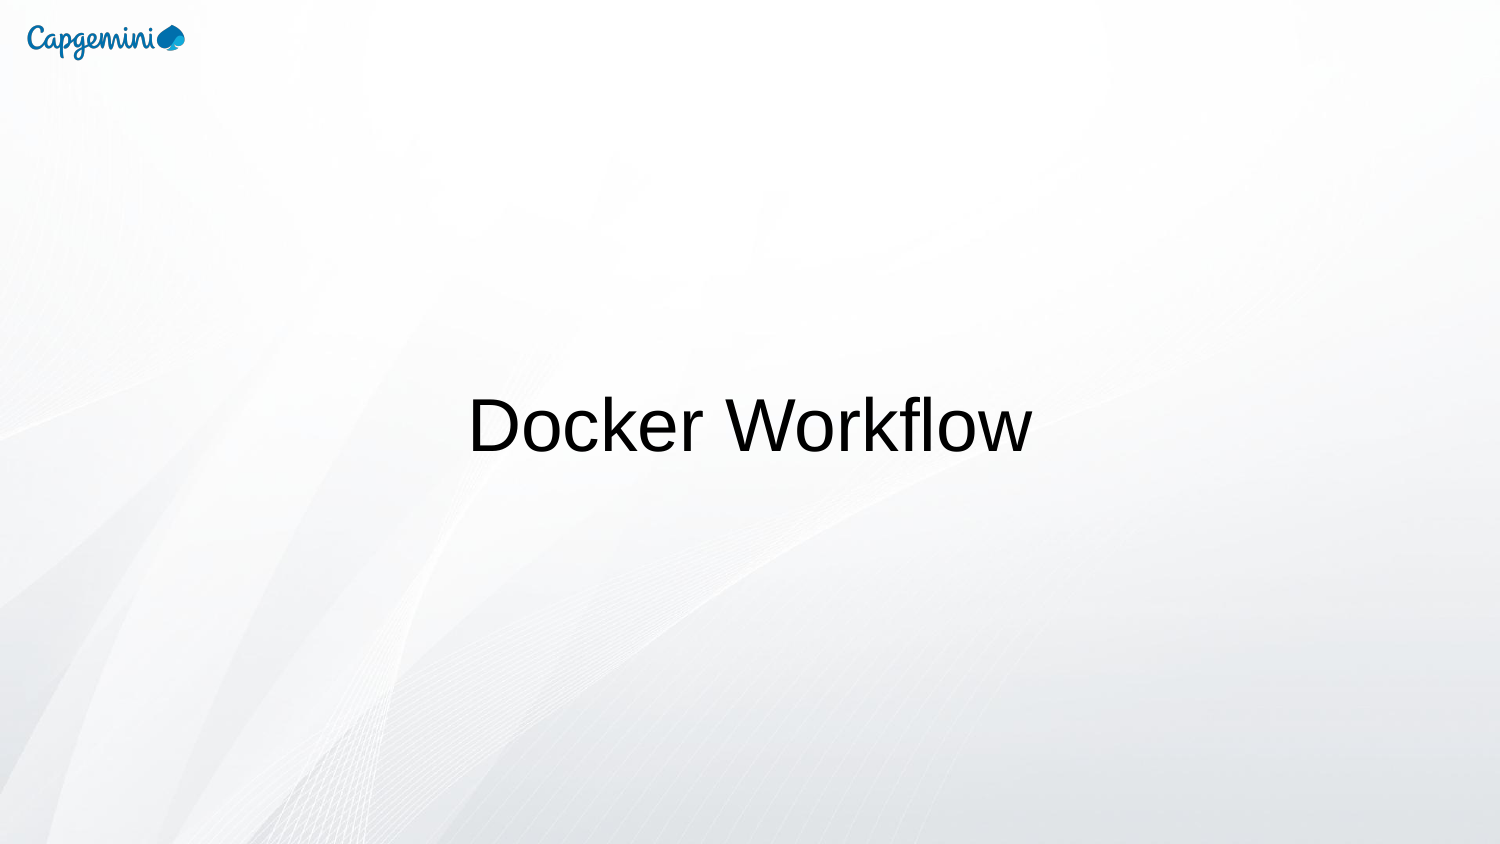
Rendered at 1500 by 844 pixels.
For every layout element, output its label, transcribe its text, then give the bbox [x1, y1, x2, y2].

title Docker Workflow [51, 352, 1449, 491]
picture [0, 0, 1500, 844]
